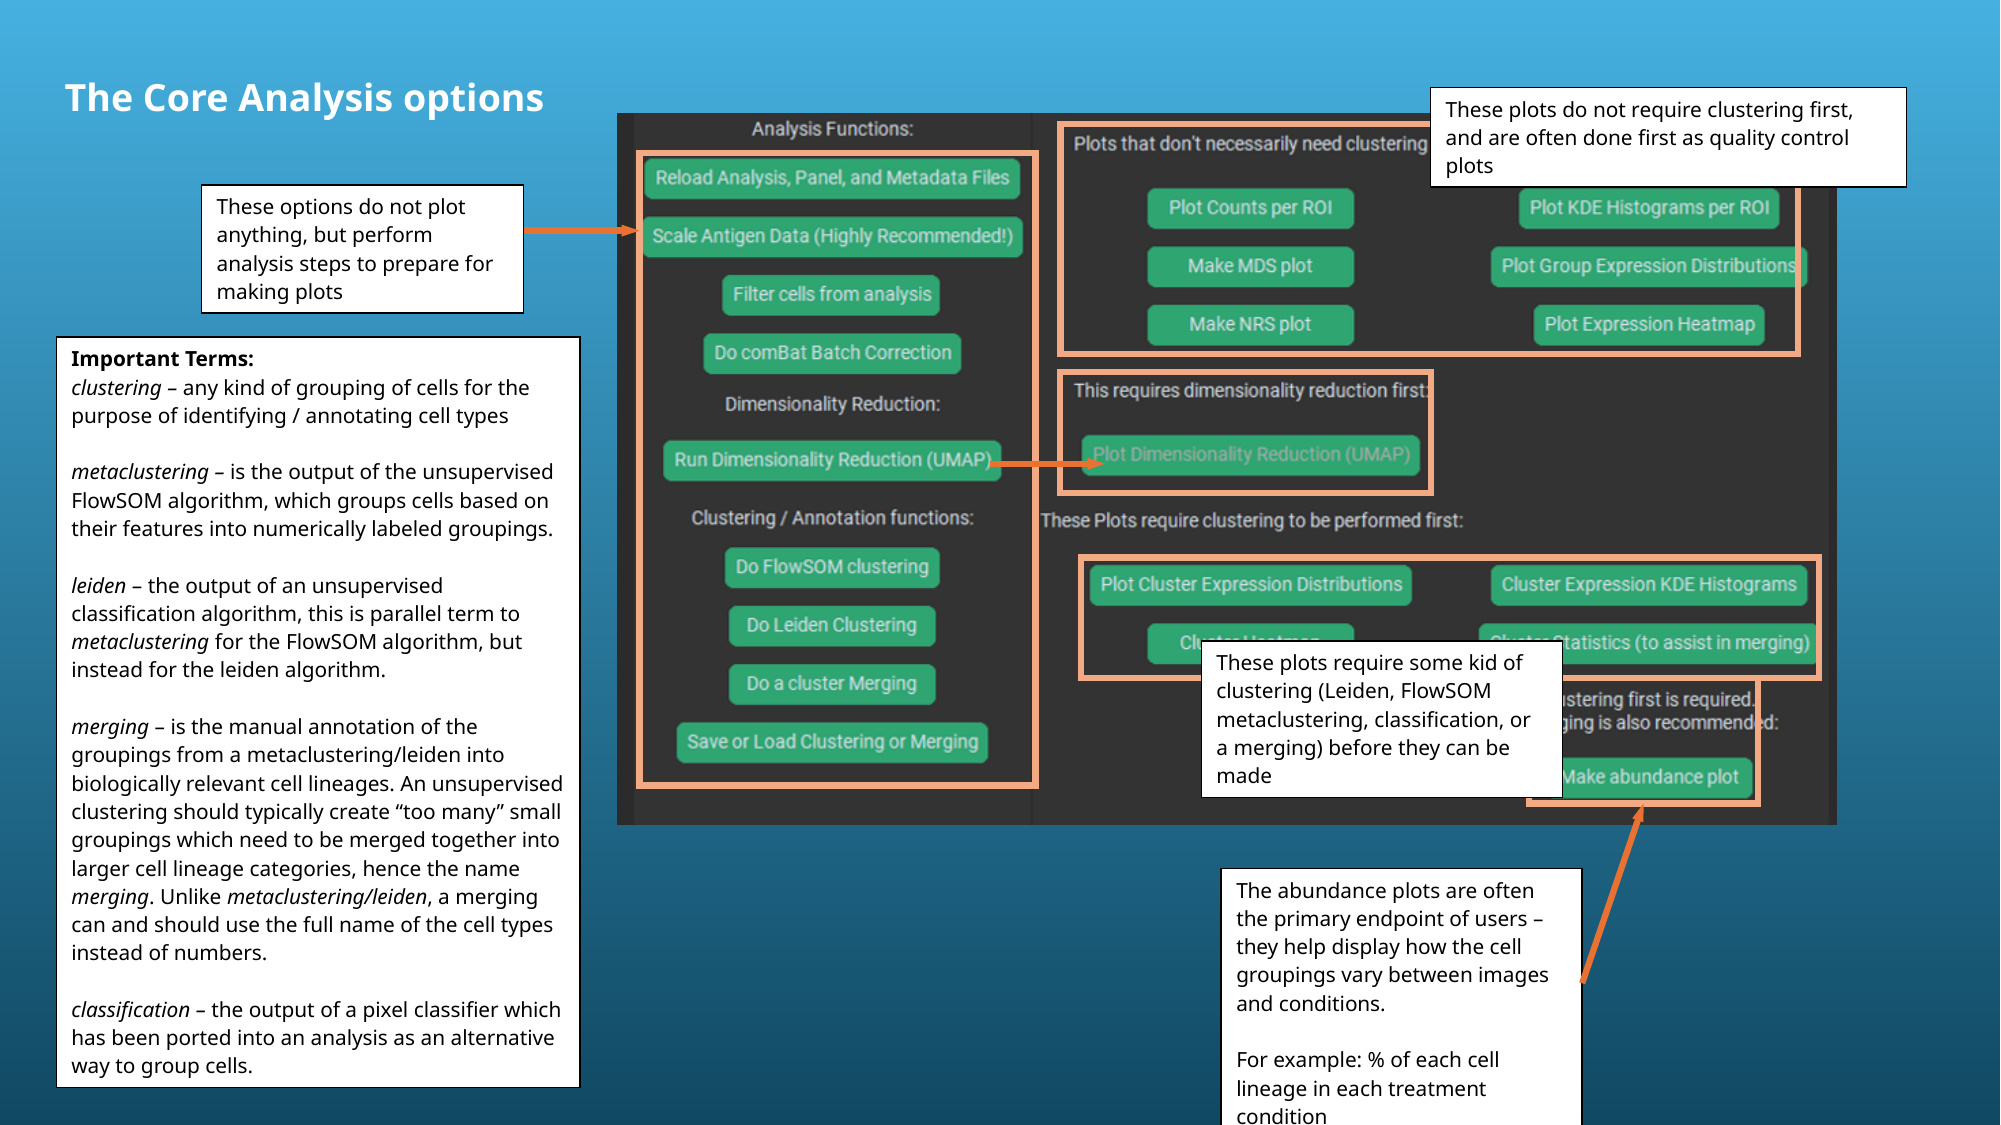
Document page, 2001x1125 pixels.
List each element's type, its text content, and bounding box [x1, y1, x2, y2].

picture [1064, 127, 1795, 351]
text_box These options do not plot anything, but perform analysis steps to prepare for making plots [201, 184, 524, 302]
text_box The abundance plots are often the primary endpoint of users – they help display how the cell groupings vary between images and conditions. For example: % of each cell lineage in each treatment condition [1221, 868, 1583, 1064]
text_box The Core Analysis options [49, 63, 618, 125]
picture [643, 156, 1032, 782]
picture [1063, 375, 1428, 490]
picture [617, 113, 1837, 825]
text_box These plots require some kid of clustering (Leiden, FlowSOM metaclustering, classification, or a merging) before they can be made [1201, 640, 1563, 759]
picture [1084, 561, 1816, 675]
picture [1532, 681, 1755, 800]
text_box Important Terms: clustering – any kind of grouping of cells for the purpose of identifying / annotating cell types metaclustering – is the output of the unsupervised FlowSOM algorithm, which groups cells based on their features into numerically labeled groupings. leiden – the output of an unsupervised classification algorithm, this is parallel term to metaclustering for the FlowSOM algorithm, but instead for the leiden algorithm. merging – is the manual annotation of the groupings from a metaclustering/leiden into biologically relevant cell lineages. An unsupervised clustering should typically create “too many” small groupings which need to be merged together into larger cell lineage categories, hence the name merging. Unlike metaclustering/leiden, a merging can and should use the full name of the cell types instead of numbers. classification – the output of a pixel classifier which has been ported into an analysis as an alternative way to group cells. [56, 337, 580, 995]
text_box These plots do not require clustering first, and are often done first as quality control plots [1430, 87, 1907, 154]
